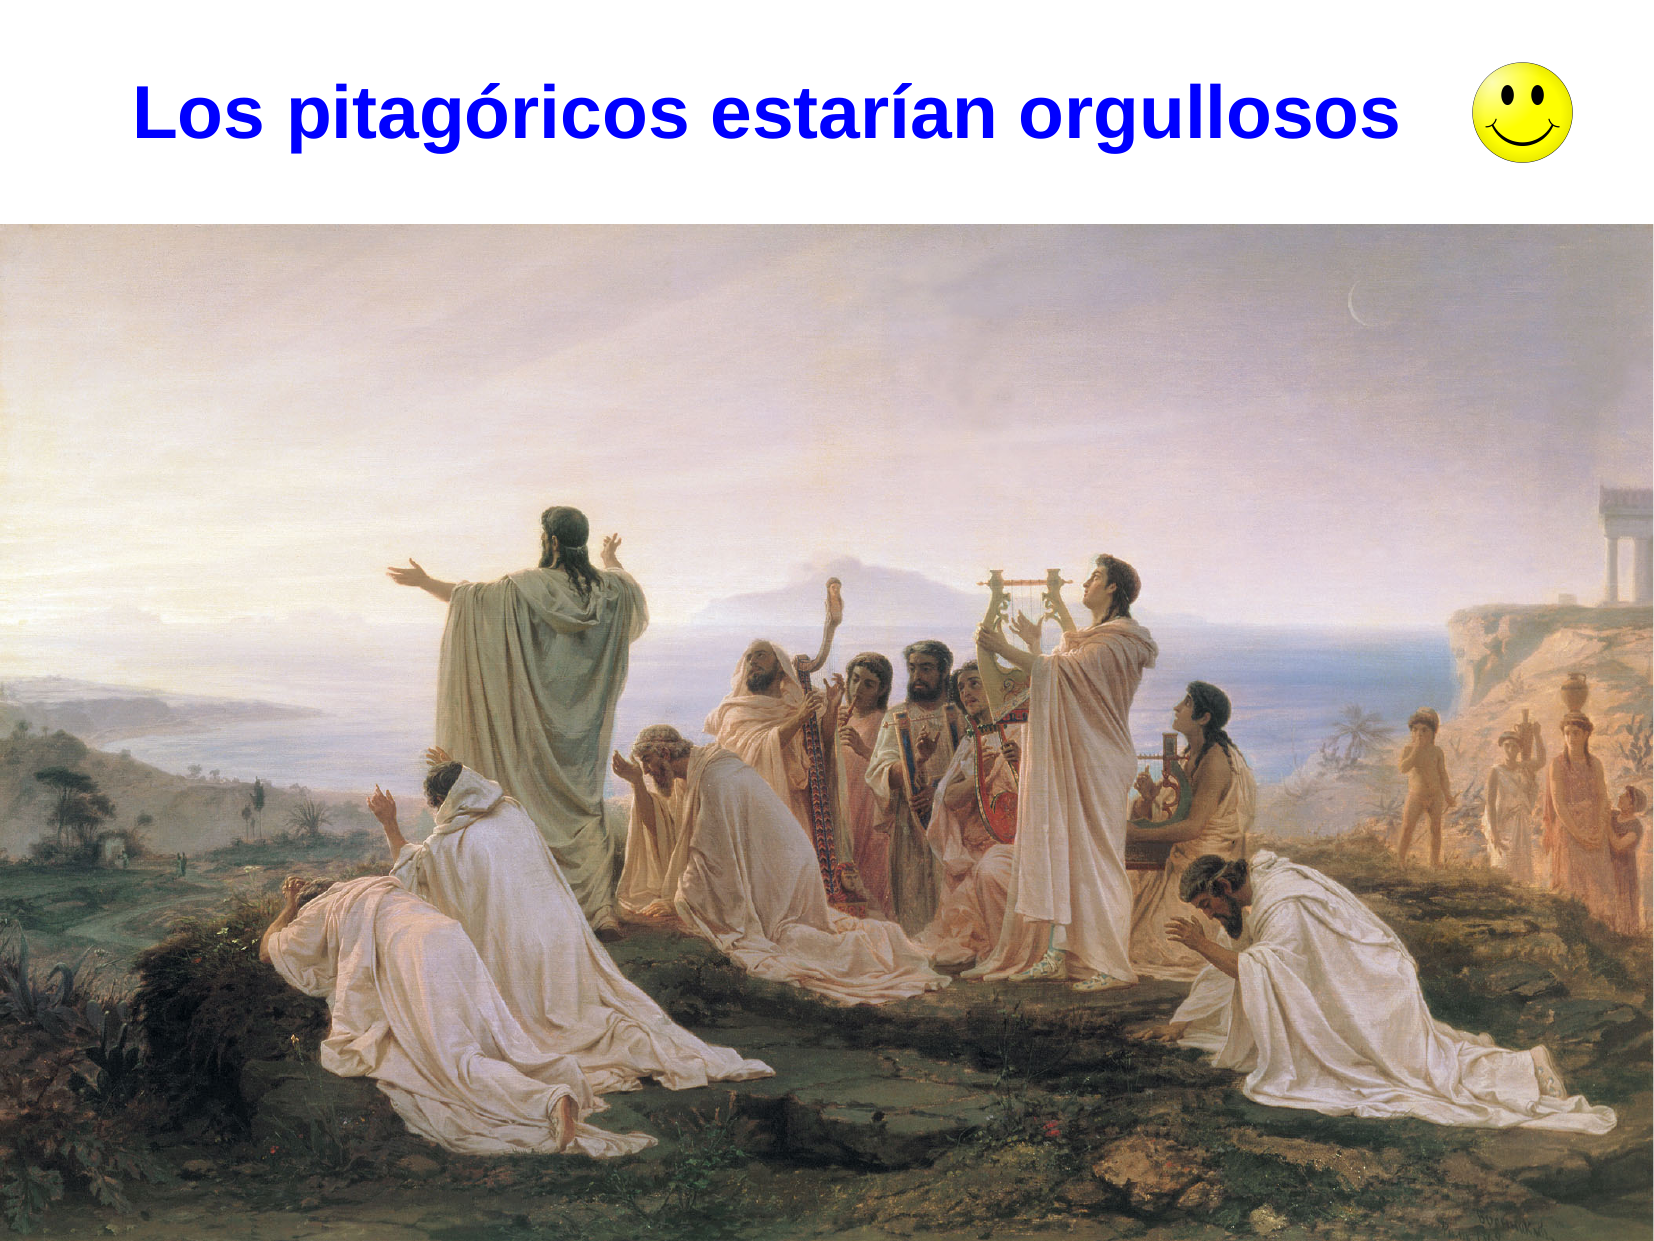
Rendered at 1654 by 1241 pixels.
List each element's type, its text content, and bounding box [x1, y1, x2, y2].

text_box Los pitagóricos estarían orgullosos [19, 59, 1516, 166]
picture [0, 224, 1654, 1241]
picture [1470, 60, 1575, 166]
